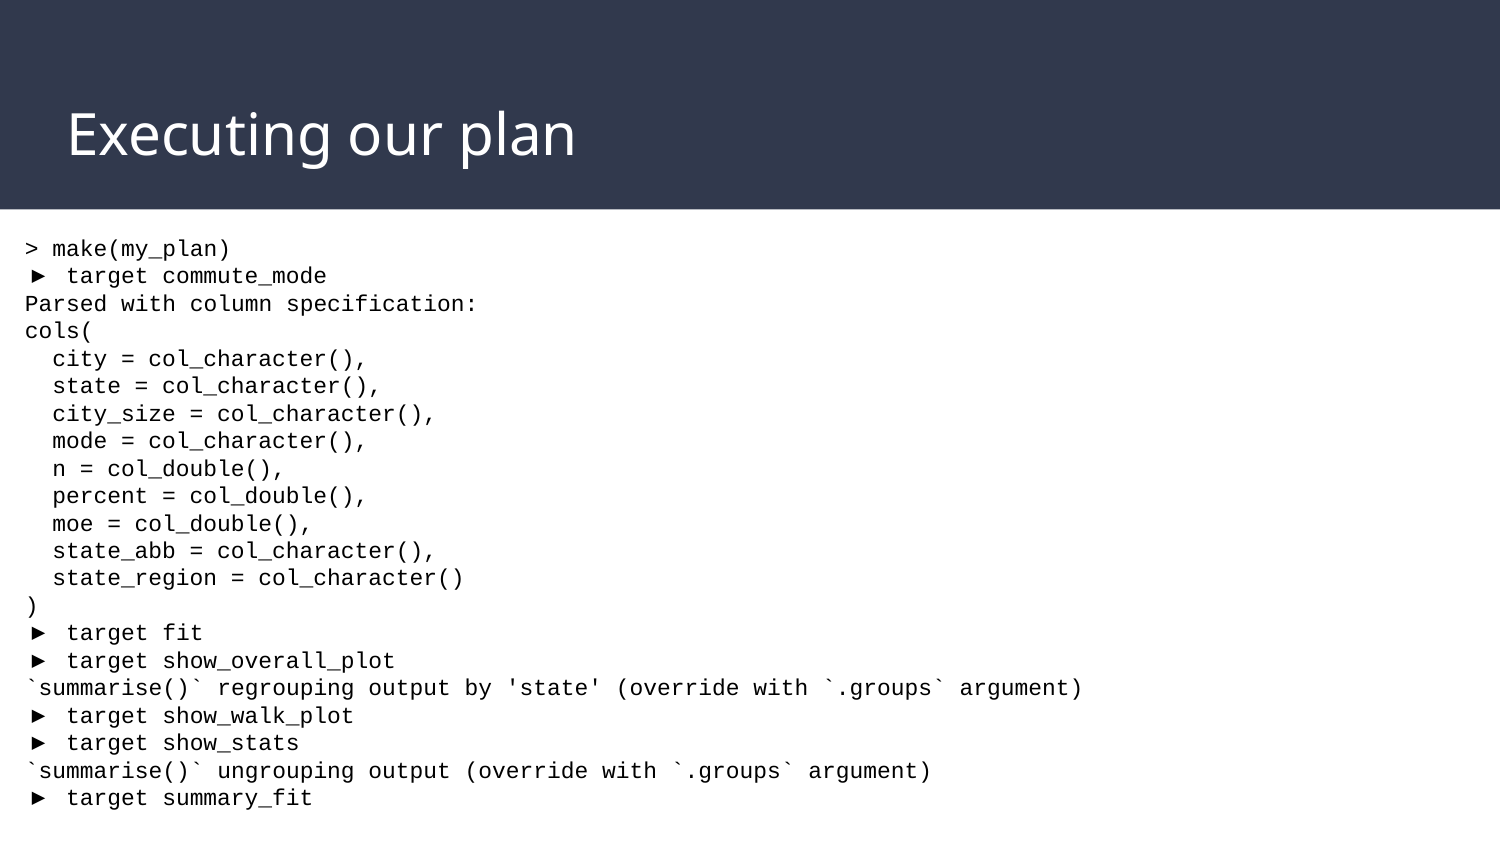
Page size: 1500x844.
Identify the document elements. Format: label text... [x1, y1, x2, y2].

text_box > make(my_plan) ▶ target commute_mode Parsed with column specification: cols( city = col_character(), state = col_character(), city_size = col_character(), mode = col_character(), n = col_double(), percent = col_double(), moe = col_double(), state_abb = col_character(), state_region = col_character() ) ▶ target fit ▶ target show_overall_plot `summarise()` regrouping output by 'state' (override with `.groups` argument) ▶ target show_walk_plot ▶ target show_stats `summarise()` ungrouping output (override with `.groups` argument) ▶ target summary_fit [9, 218, 1483, 828]
title Executing our plan [51, 82, 1449, 185]
